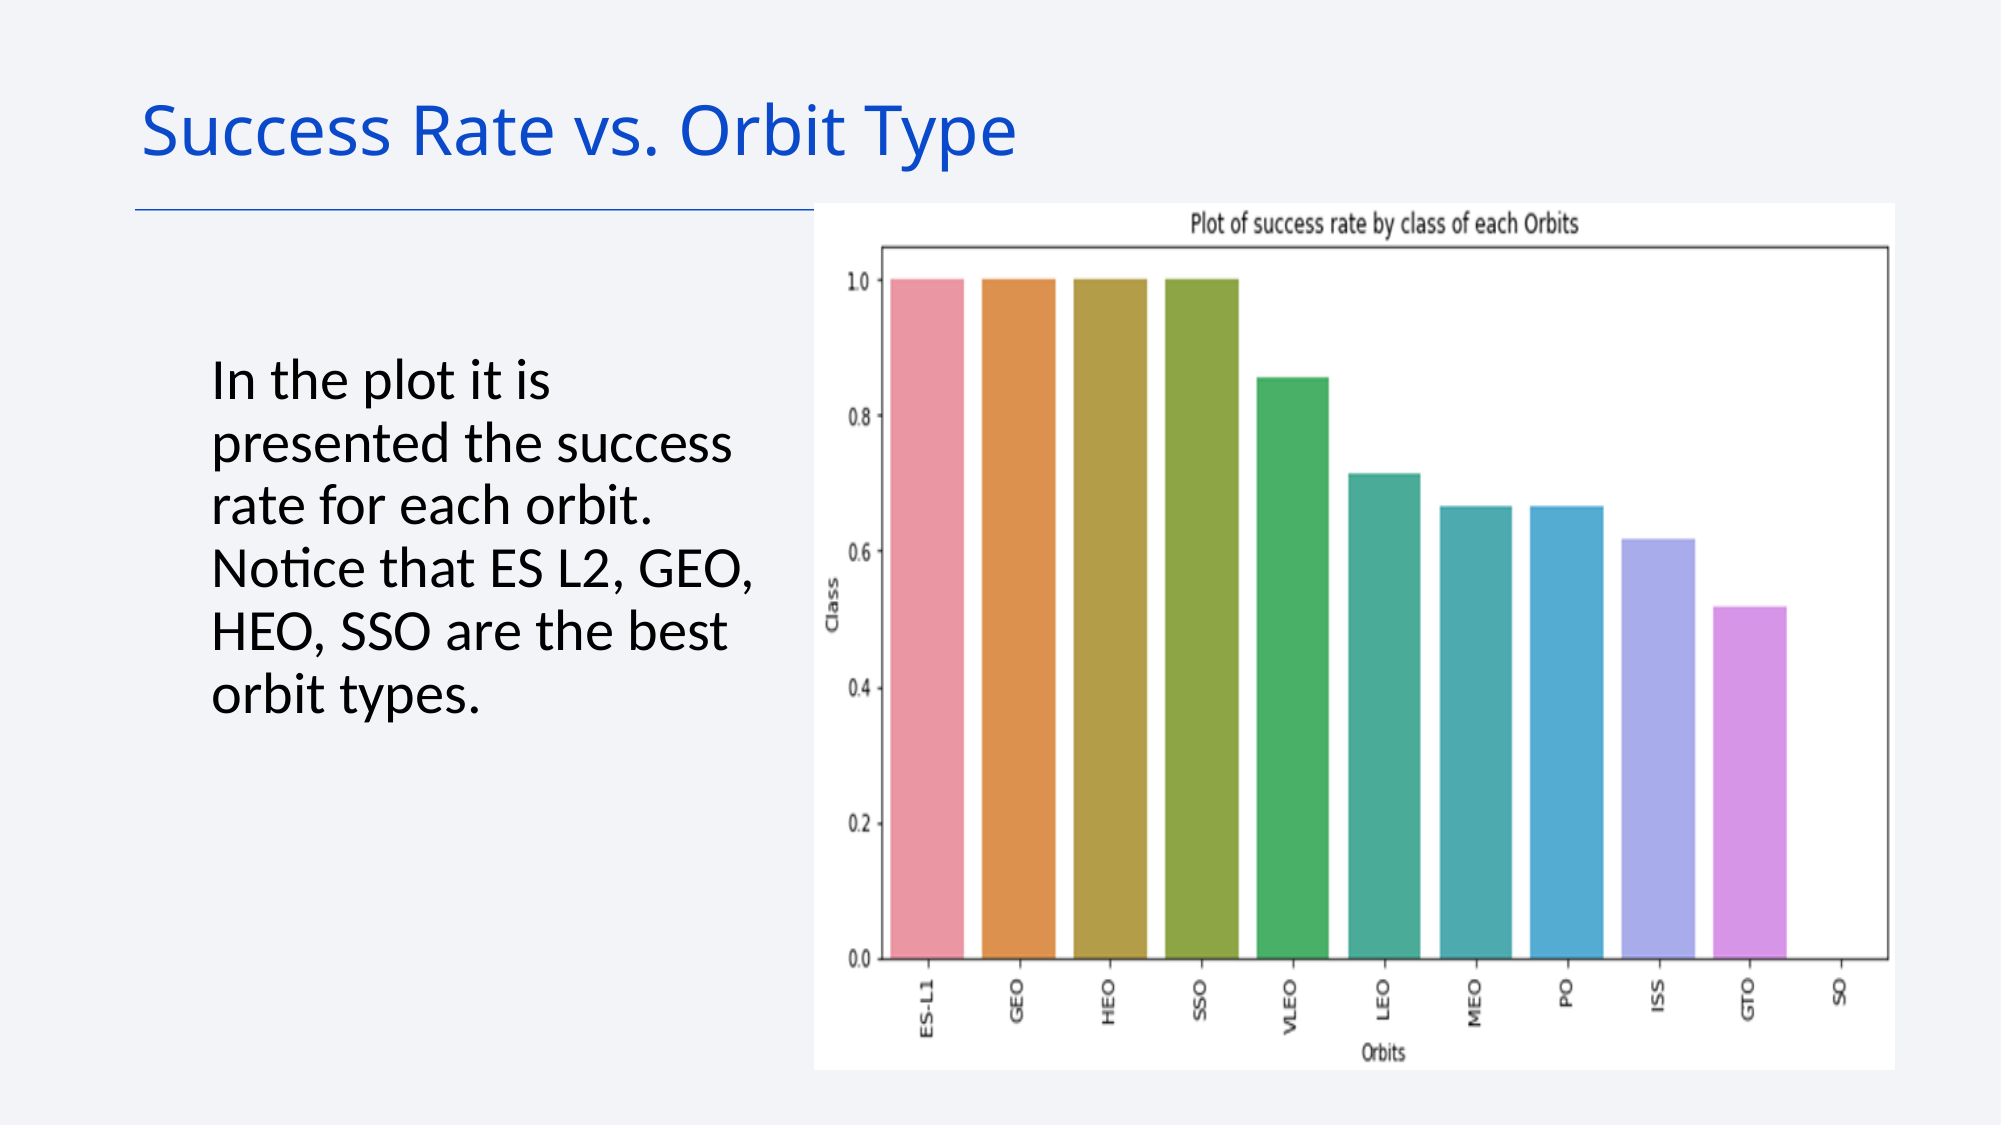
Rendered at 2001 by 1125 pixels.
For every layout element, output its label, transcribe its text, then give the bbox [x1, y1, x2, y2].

text_box Success Rate vs. Orbit Type [126, 88, 1852, 179]
list In the plot it is presented the success rate for each orbit. Notice that ES L2, GEO, HEO, SSO are the best orbit types. [126, 341, 772, 967]
picture [0, 0, 2001, 1125]
